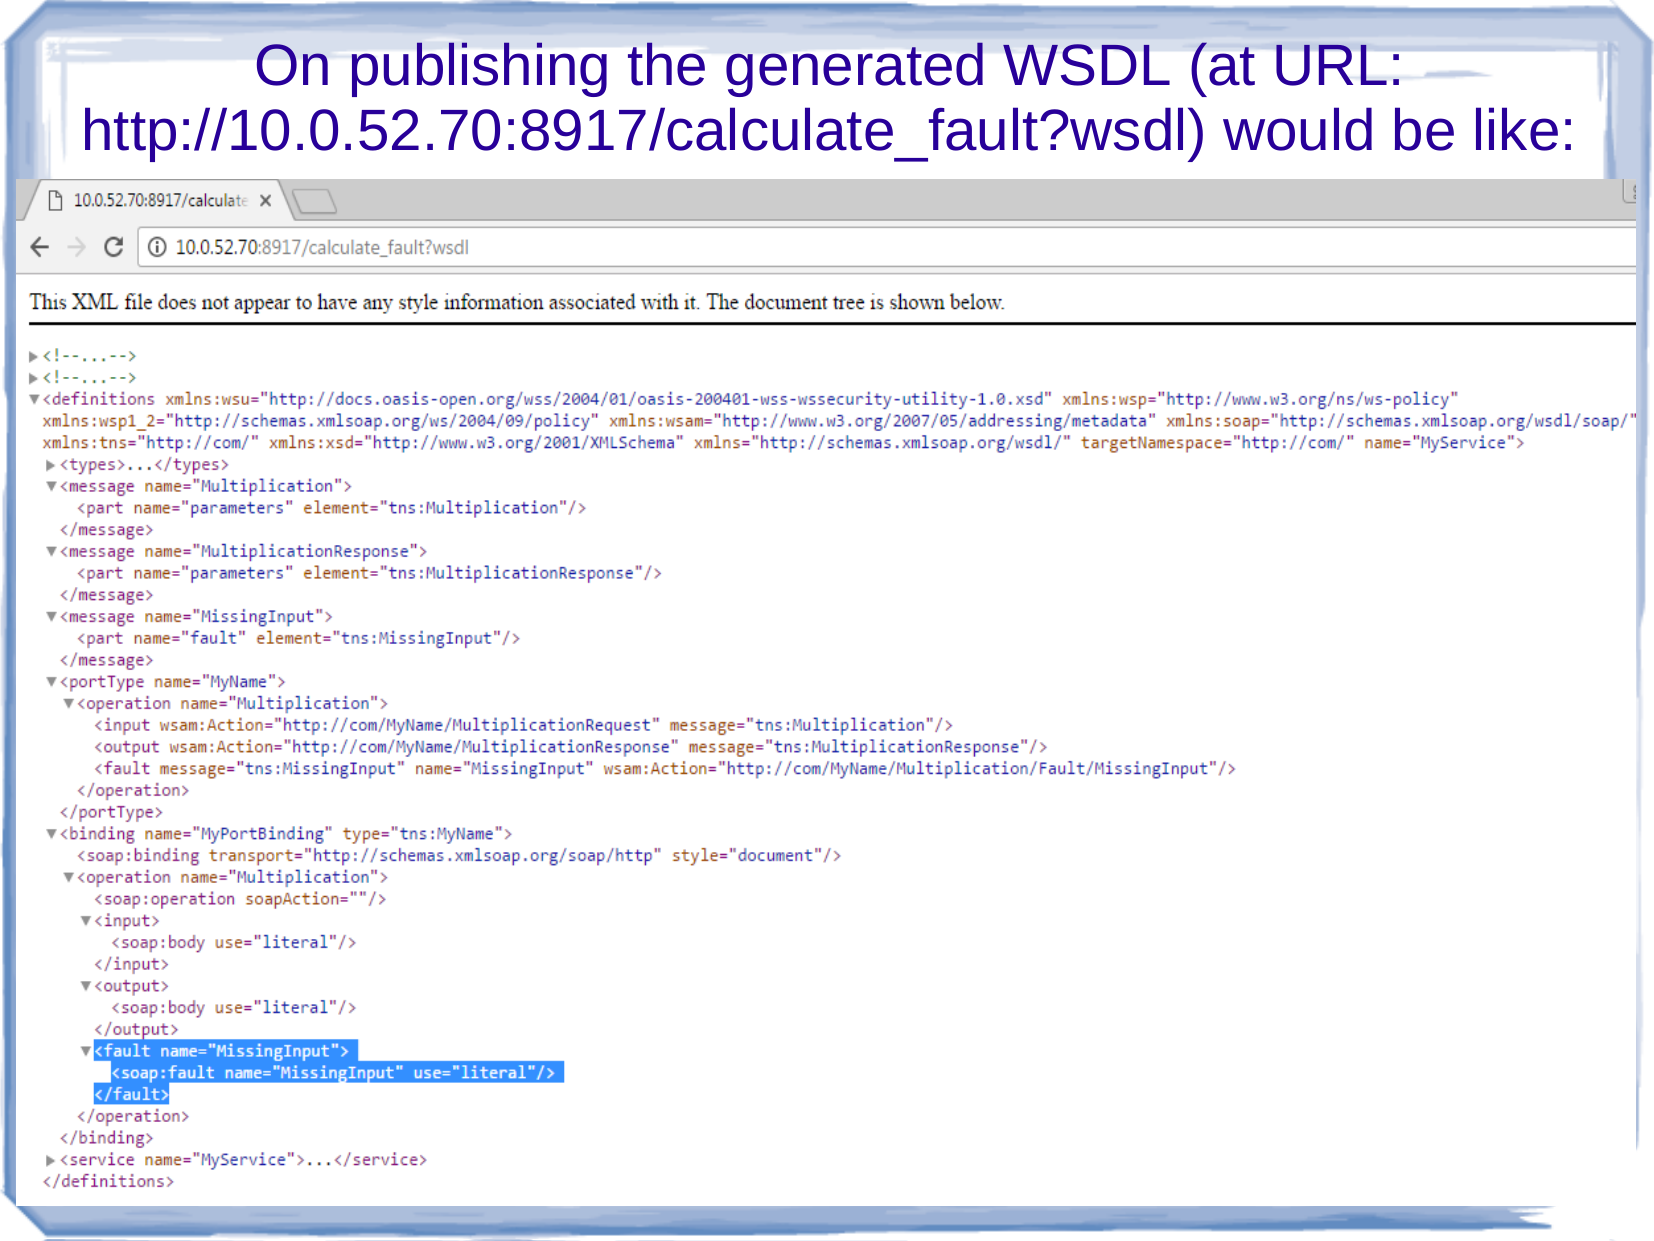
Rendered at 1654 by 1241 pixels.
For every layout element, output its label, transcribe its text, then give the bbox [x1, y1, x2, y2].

picture [0, 0, 1654, 1241]
title On publishing the generated WSDL (at URL: http://10.0.52.70:8917/calculate_fault?wsdl) would be like: [45, 15, 1616, 179]
